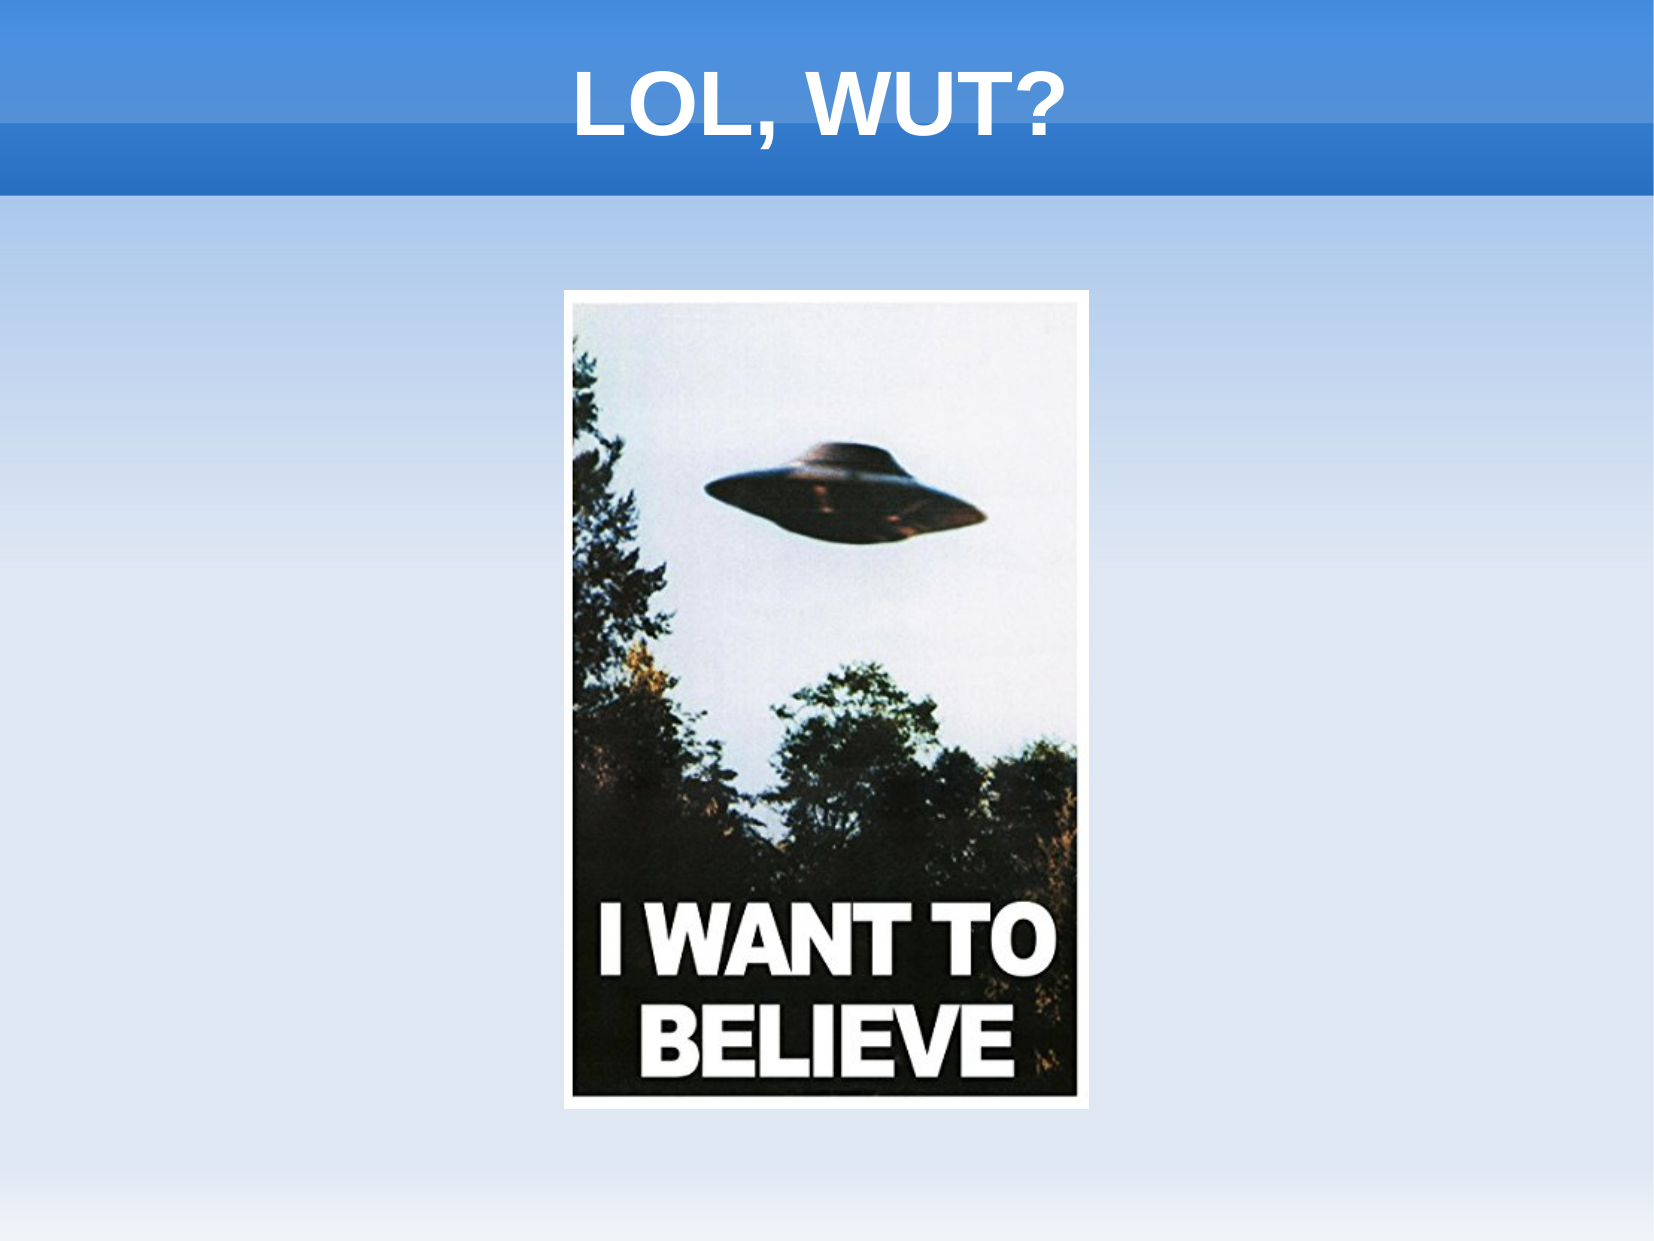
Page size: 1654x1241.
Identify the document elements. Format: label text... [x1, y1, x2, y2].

title LOL, WUT? [76, 0, 1565, 208]
picture [0, 0, 1654, 1241]
